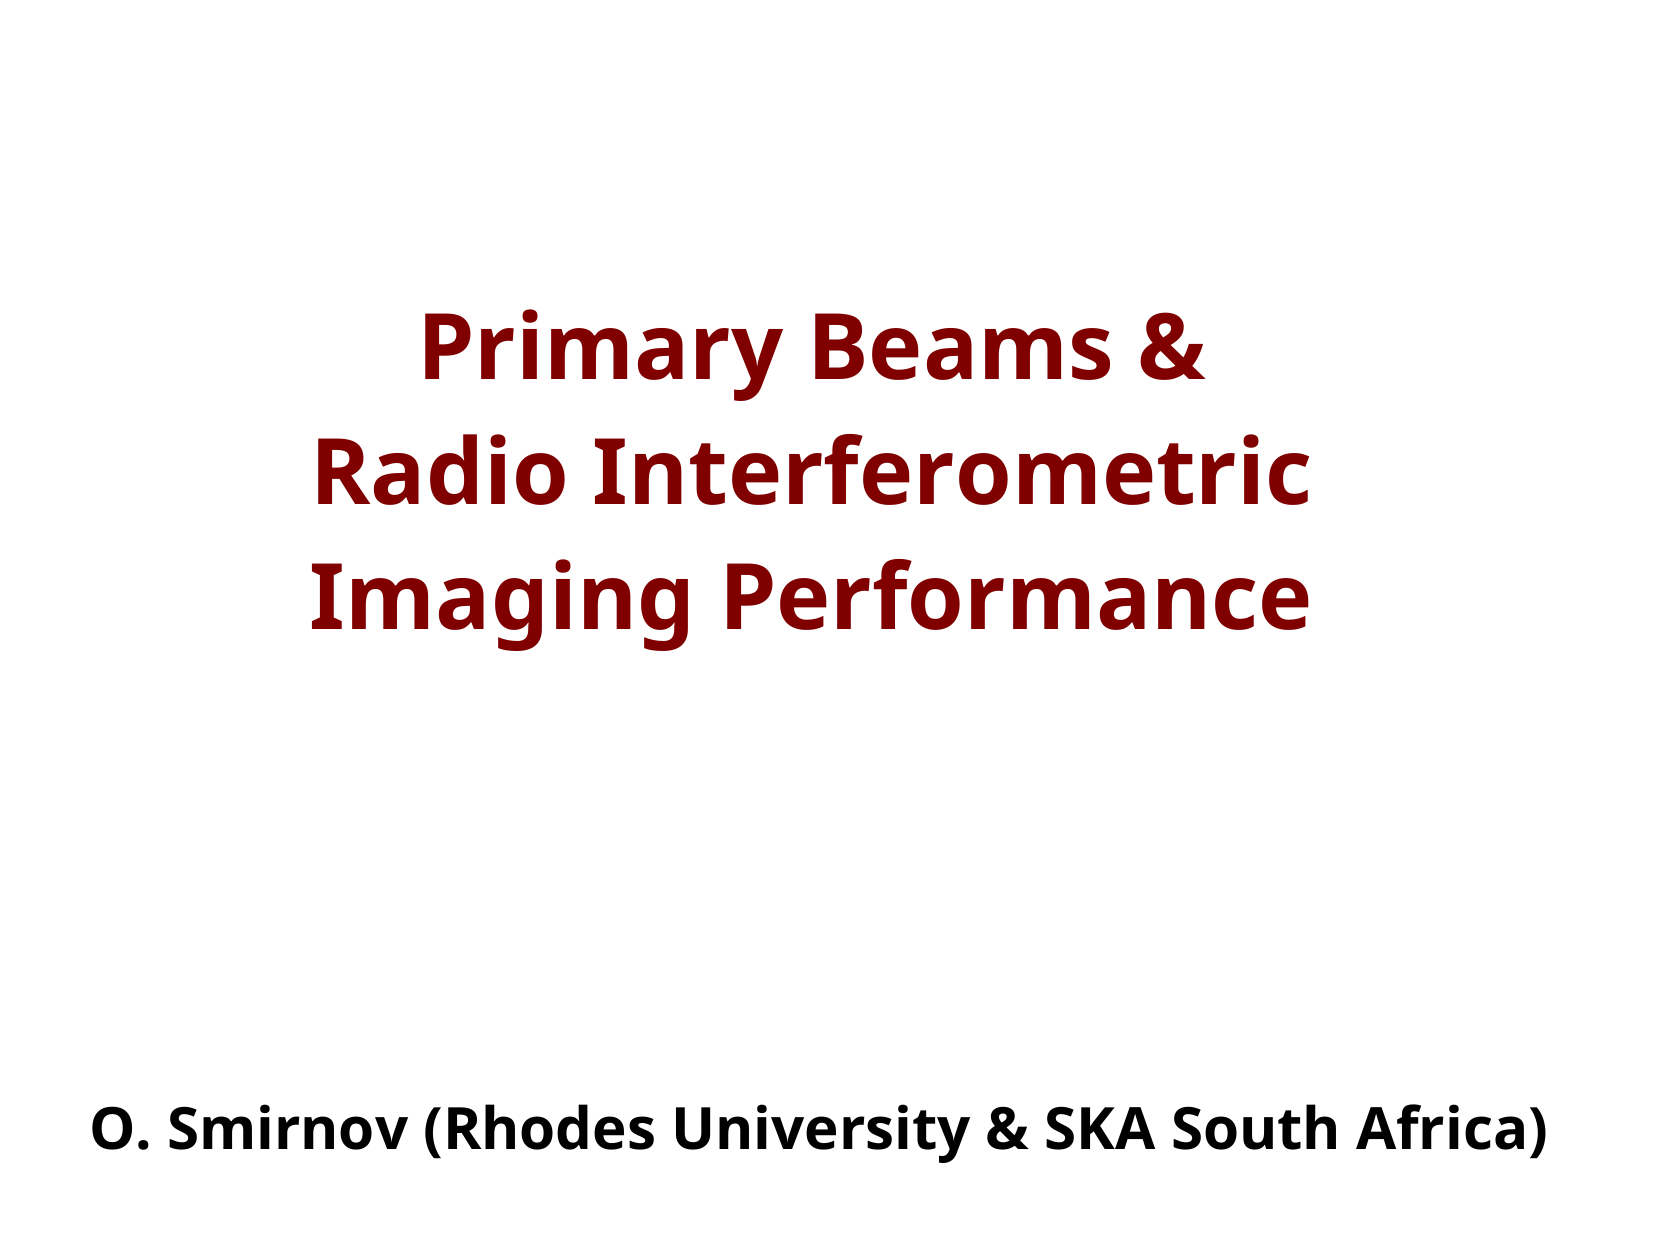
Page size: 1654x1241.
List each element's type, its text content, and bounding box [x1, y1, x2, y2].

list O. Smirnov (Rhodes University & SKA South Africa) [0, 1087, 1639, 1201]
title Primary Beams & Radio Interferometric Imaging Performance [3, 293, 1621, 646]
